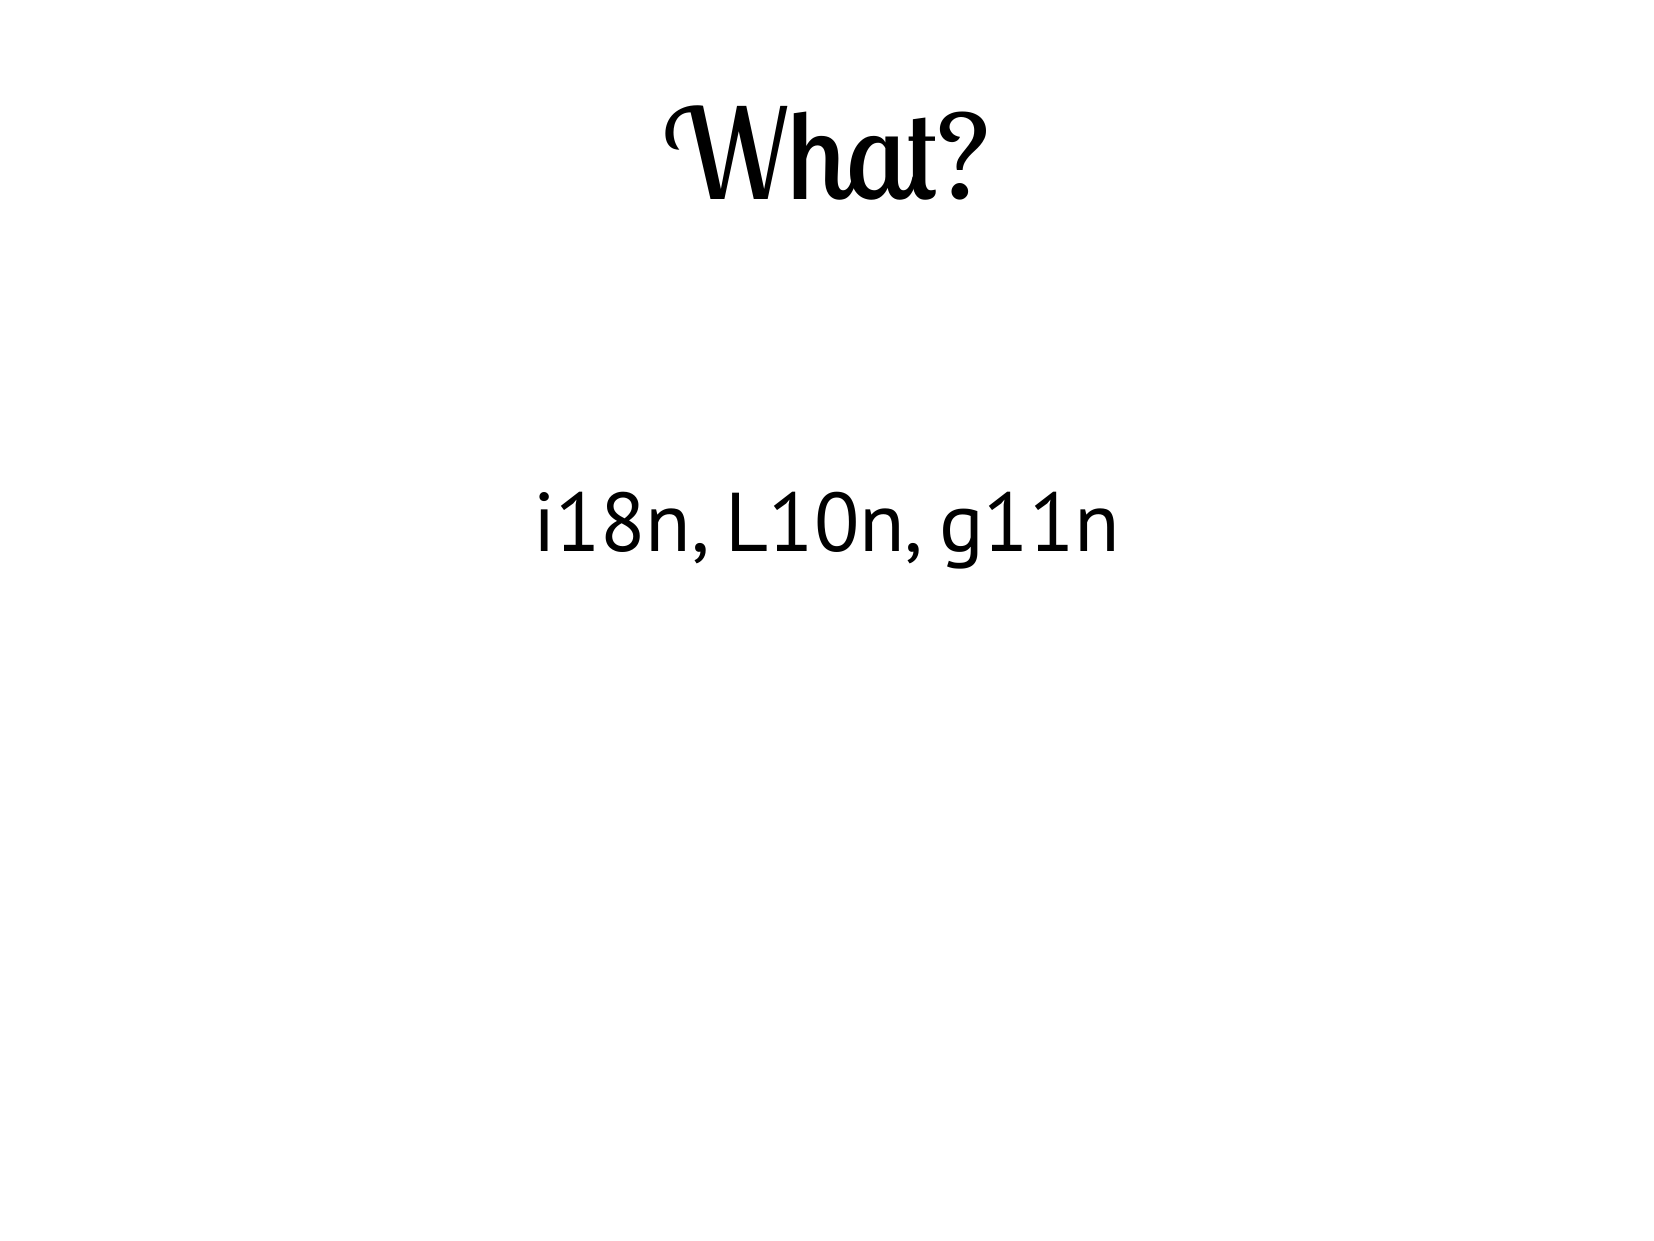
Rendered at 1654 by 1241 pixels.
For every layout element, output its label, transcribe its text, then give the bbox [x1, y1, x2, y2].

title What? [82, 49, 1571, 257]
list i18n, L10n, g11n [82, 290, 1571, 1010]
